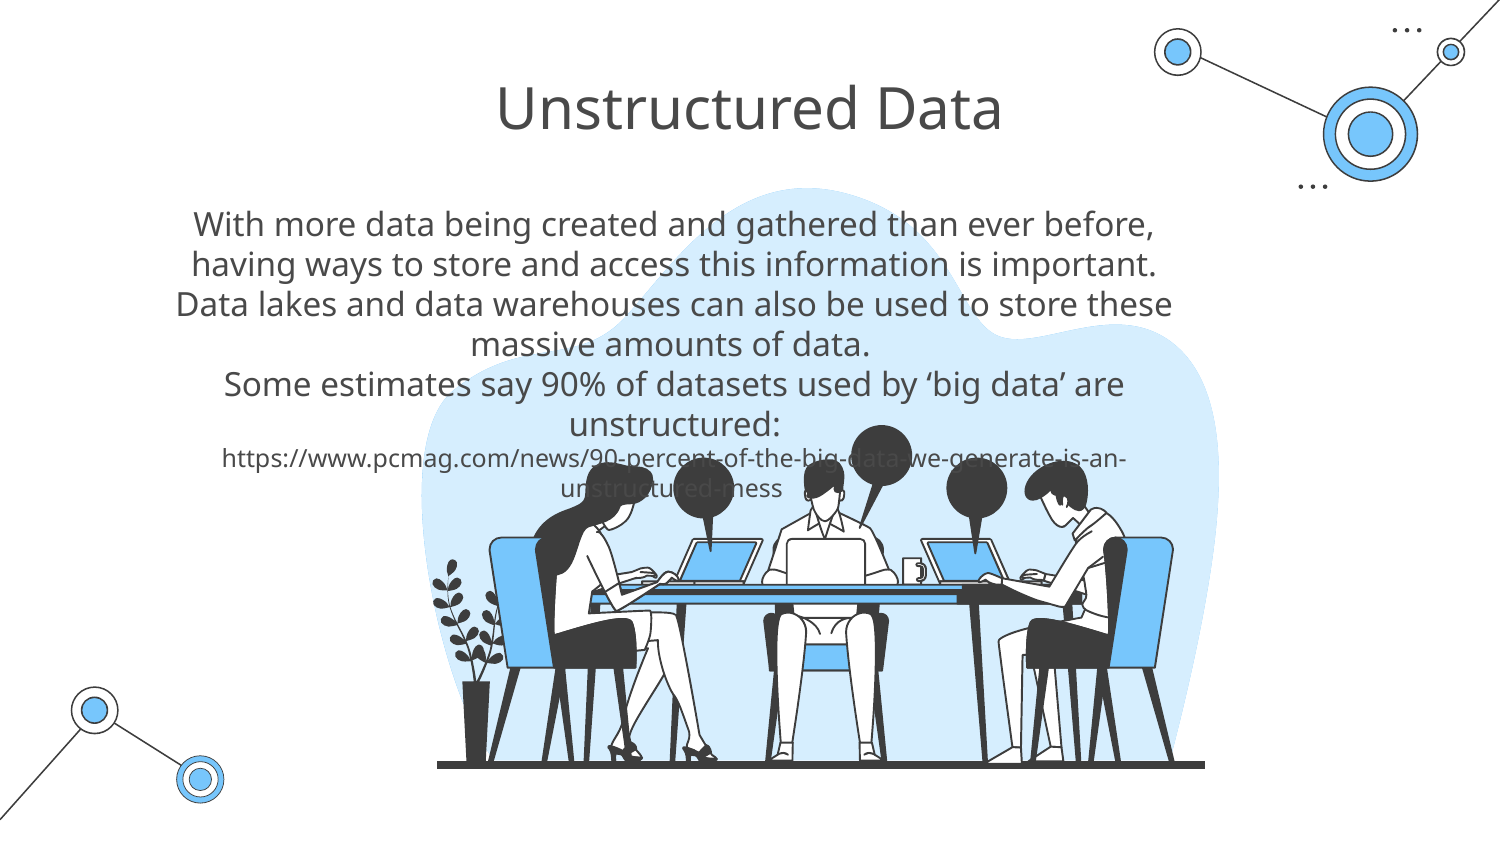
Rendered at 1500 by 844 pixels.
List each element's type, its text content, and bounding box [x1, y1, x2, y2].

text_box [796, 340, 806, 354]
text_box [421, 333, 1219, 769]
subtitle With more data being created and gathered than ever before, having ways to store and access this information is important. Data lakes and data warehouses can also be used to store these massive amounts of data. Some estimates say 90% of datasets used by ‘big data’ are unstructured: https://www.pcmag.com/news/90-percent-of-the-big-data-we-generate-is-an-unstructured-mess [150, 188, 1201, 333]
title Unstructured Data [362, 56, 1138, 151]
